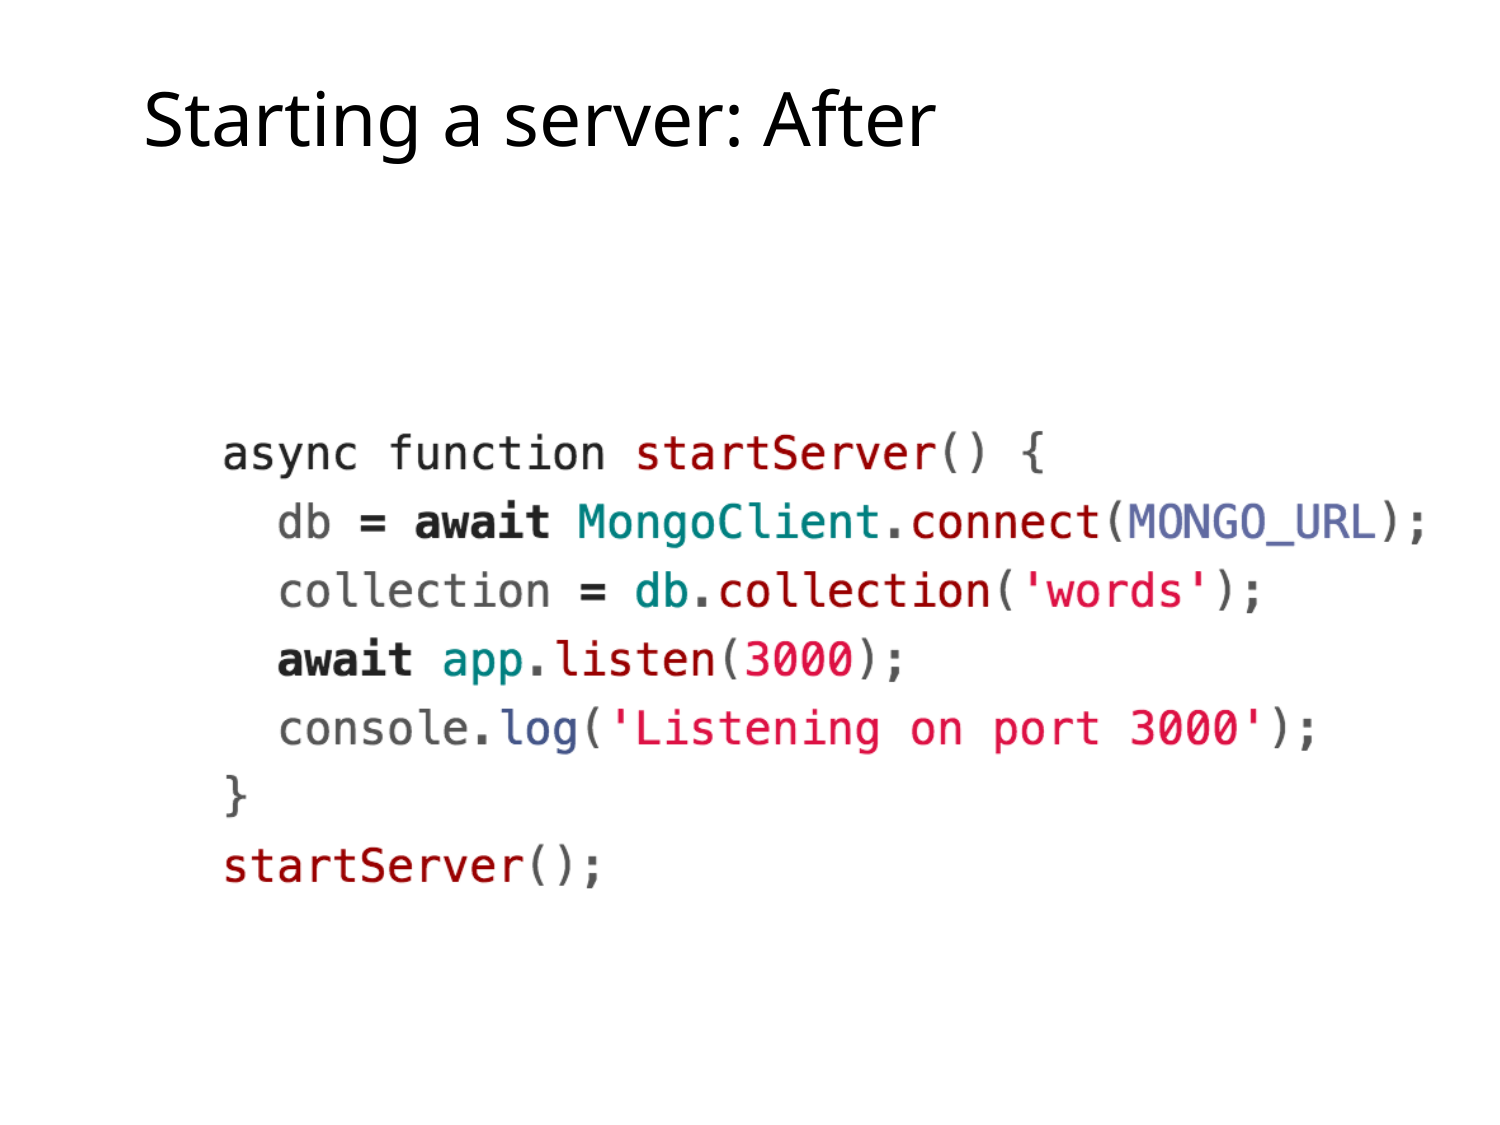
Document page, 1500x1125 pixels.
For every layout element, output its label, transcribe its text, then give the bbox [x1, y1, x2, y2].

title Starting a server: After [128, 56, 1372, 183]
picture [200, 421, 1459, 933]
